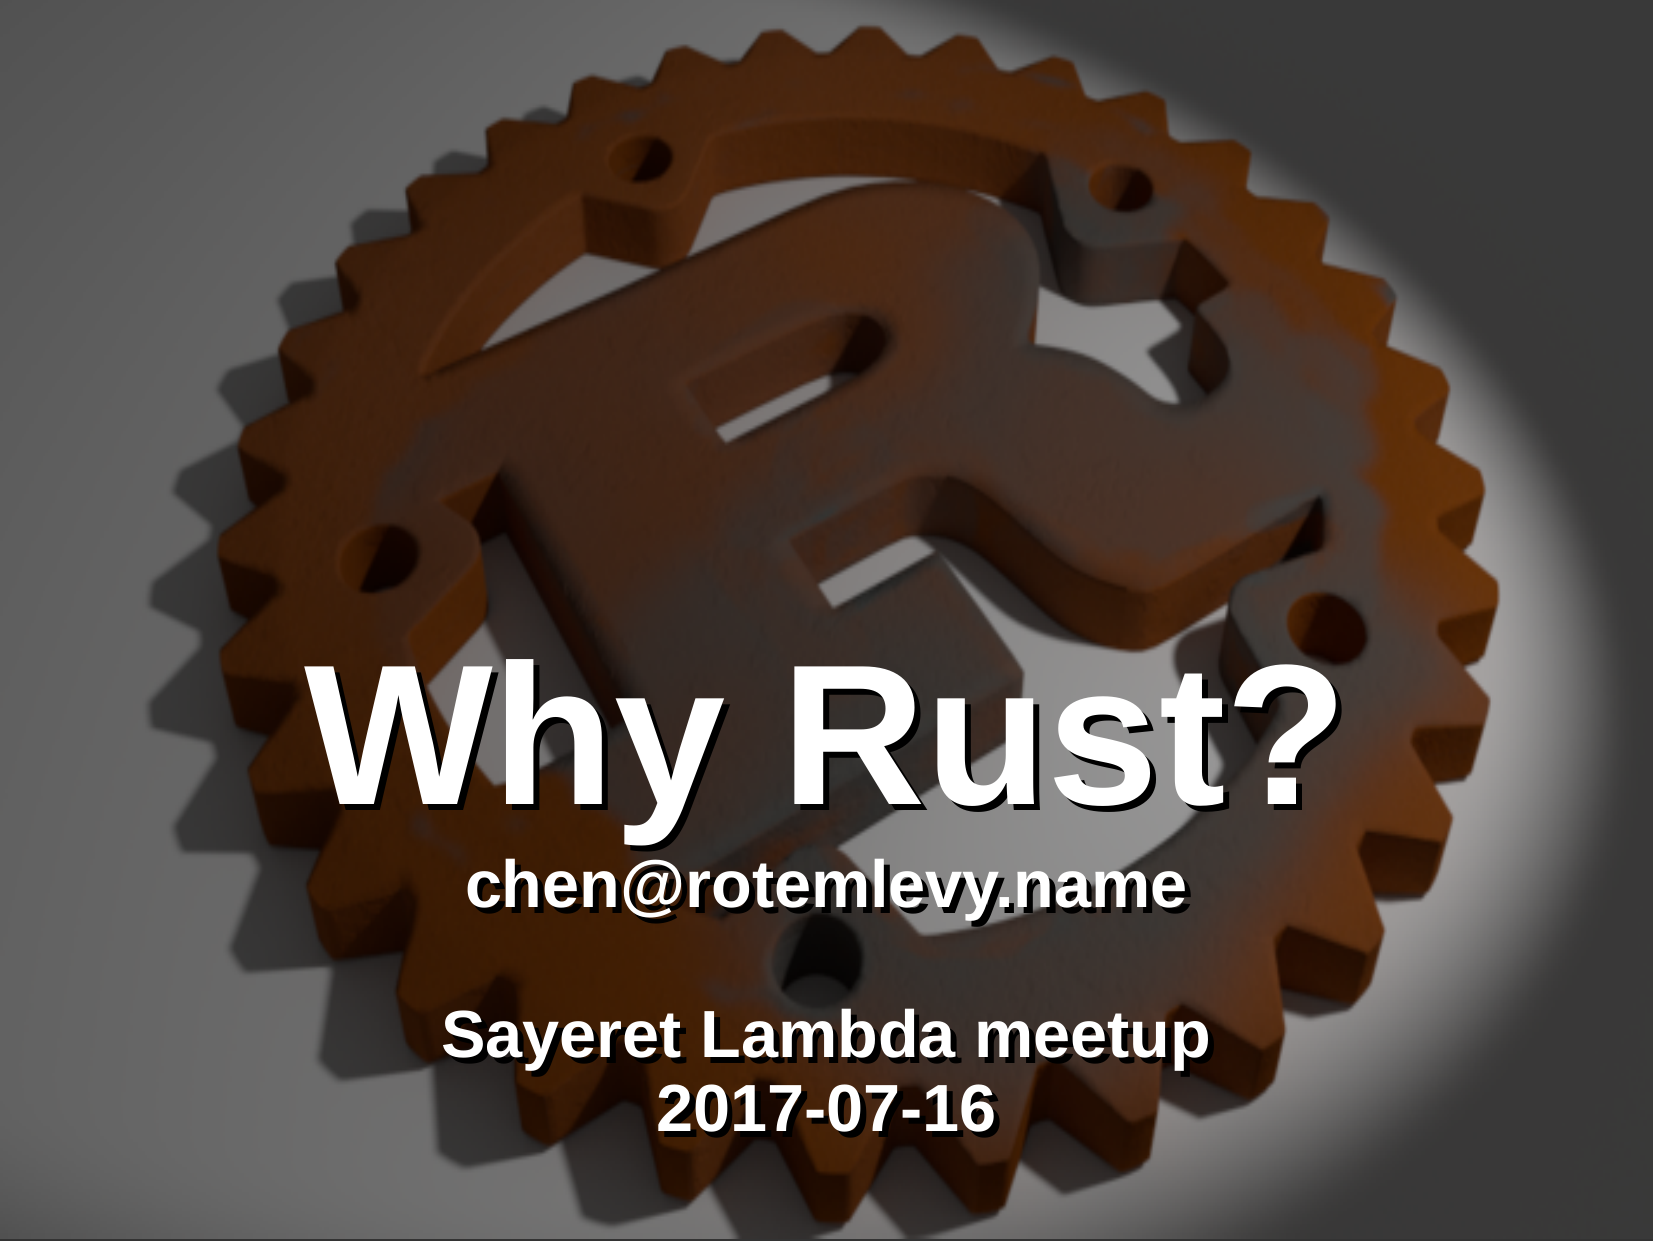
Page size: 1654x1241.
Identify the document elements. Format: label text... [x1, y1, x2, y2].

subtitle Why Rust? chen@rotemlevy.name Sayeret Lambda meetup 2017-07-16 [82, 623, 1571, 1147]
picture [0, 0, 1653, 1239]
text_box Why Rust? chen@rotemlevy.name Sayeret Lambda meetup 2017-07-16 [88, 629, 1577, 1153]
